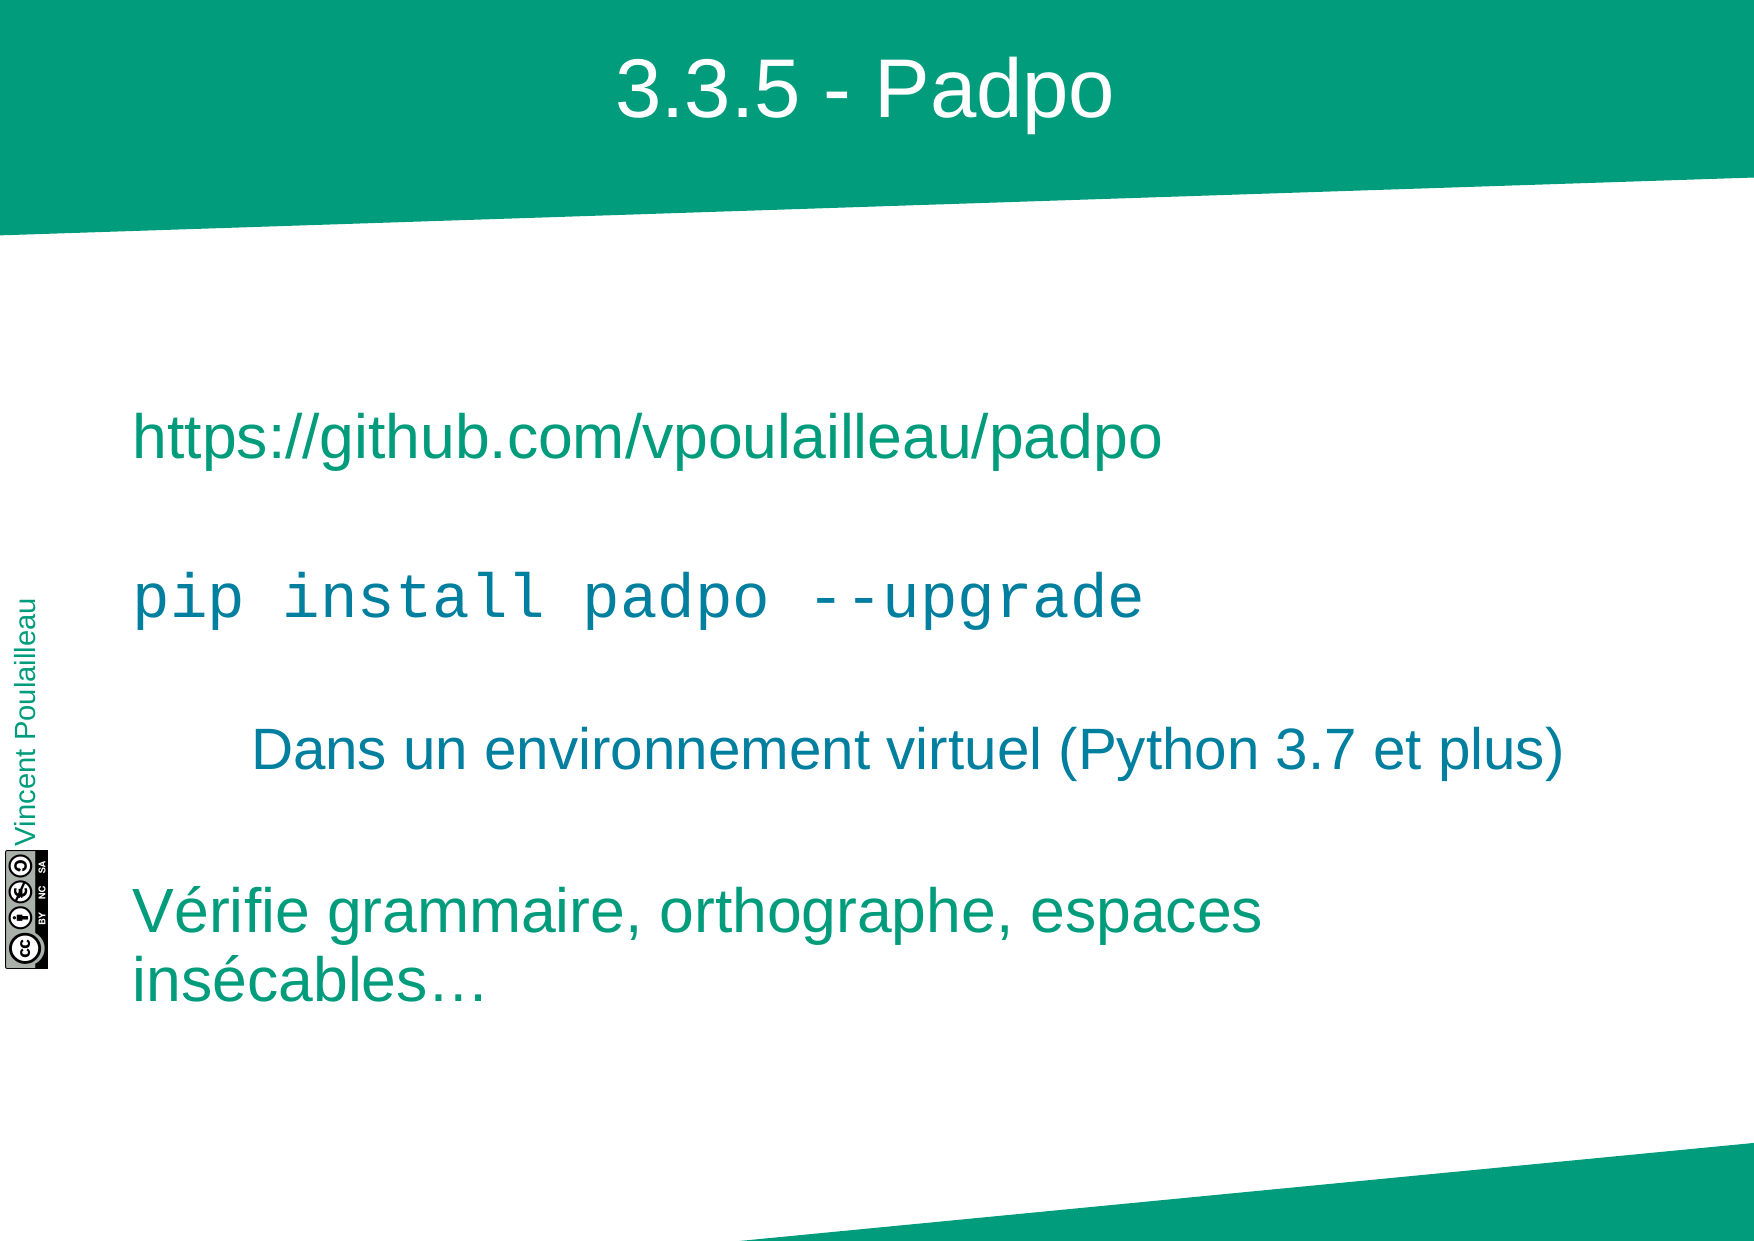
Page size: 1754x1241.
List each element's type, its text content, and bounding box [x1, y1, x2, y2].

text_box https://github.com/vpoulailleau/padpo pip install padpo --upgrade Dans un environnement virtuel (Python 3.7 et plus) Vérifie grammaire, orthographe, espaces insécables… [0, 178, 1754, 1241]
text_box © 2019 Vincent Poulailleau [1, 448, 61, 1099]
picture [5, 850, 48, 969]
text_box 3.3.5 - Padpo [0, 0, 1754, 178]
